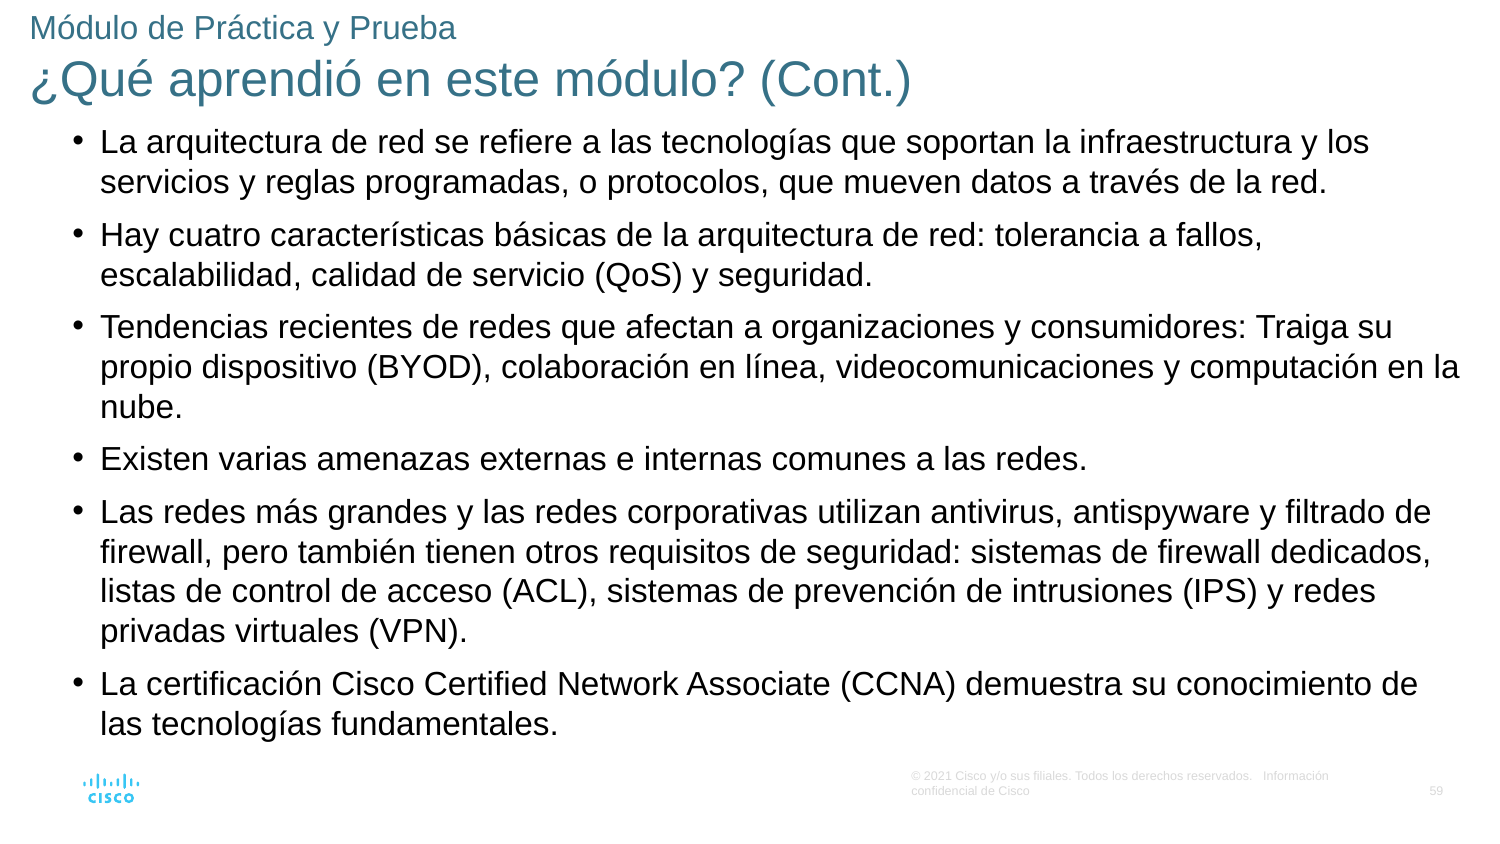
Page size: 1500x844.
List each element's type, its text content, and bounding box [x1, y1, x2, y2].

list La arquitectura de red se refiere a las tecnologías que soportan la infraestructura y los servicios y reglas programadas, o protocolos, que mueven datos a través de la red. Hay cuatro características básicas de la arquitectura de red: tolerancia a fallos, escalabilidad, calidad de servicio (QoS) y seguridad. Tendencias recientes de redes que afectan a organizaciones y consumidores: Traiga su propio dispositivo (BYOD), colaboración en línea, videocomunicaciones y computación en la nube. Existen varias amenazas externas e internas comunes a las redes. Las redes más grandes y las redes corporativas utilizan antivirus, antispyware y filtrado de firewall, pero también tienen otros requisitos de seguridad: sistemas de firewall dedicados, listas de control de acceso (ACL), sistemas de prevención de intrusiones (IPS) y redes privadas virtuales (VPN). La certificación Cisco Certified Network Associate (CCNA) demuestra su conocimiento de las tecnologías fundamentales. [14, 112, 1500, 752]
title Módulo de Práctica y Prueba ¿Qué aprendió en este módulo? (Cont.) [14, 0, 1500, 112]
